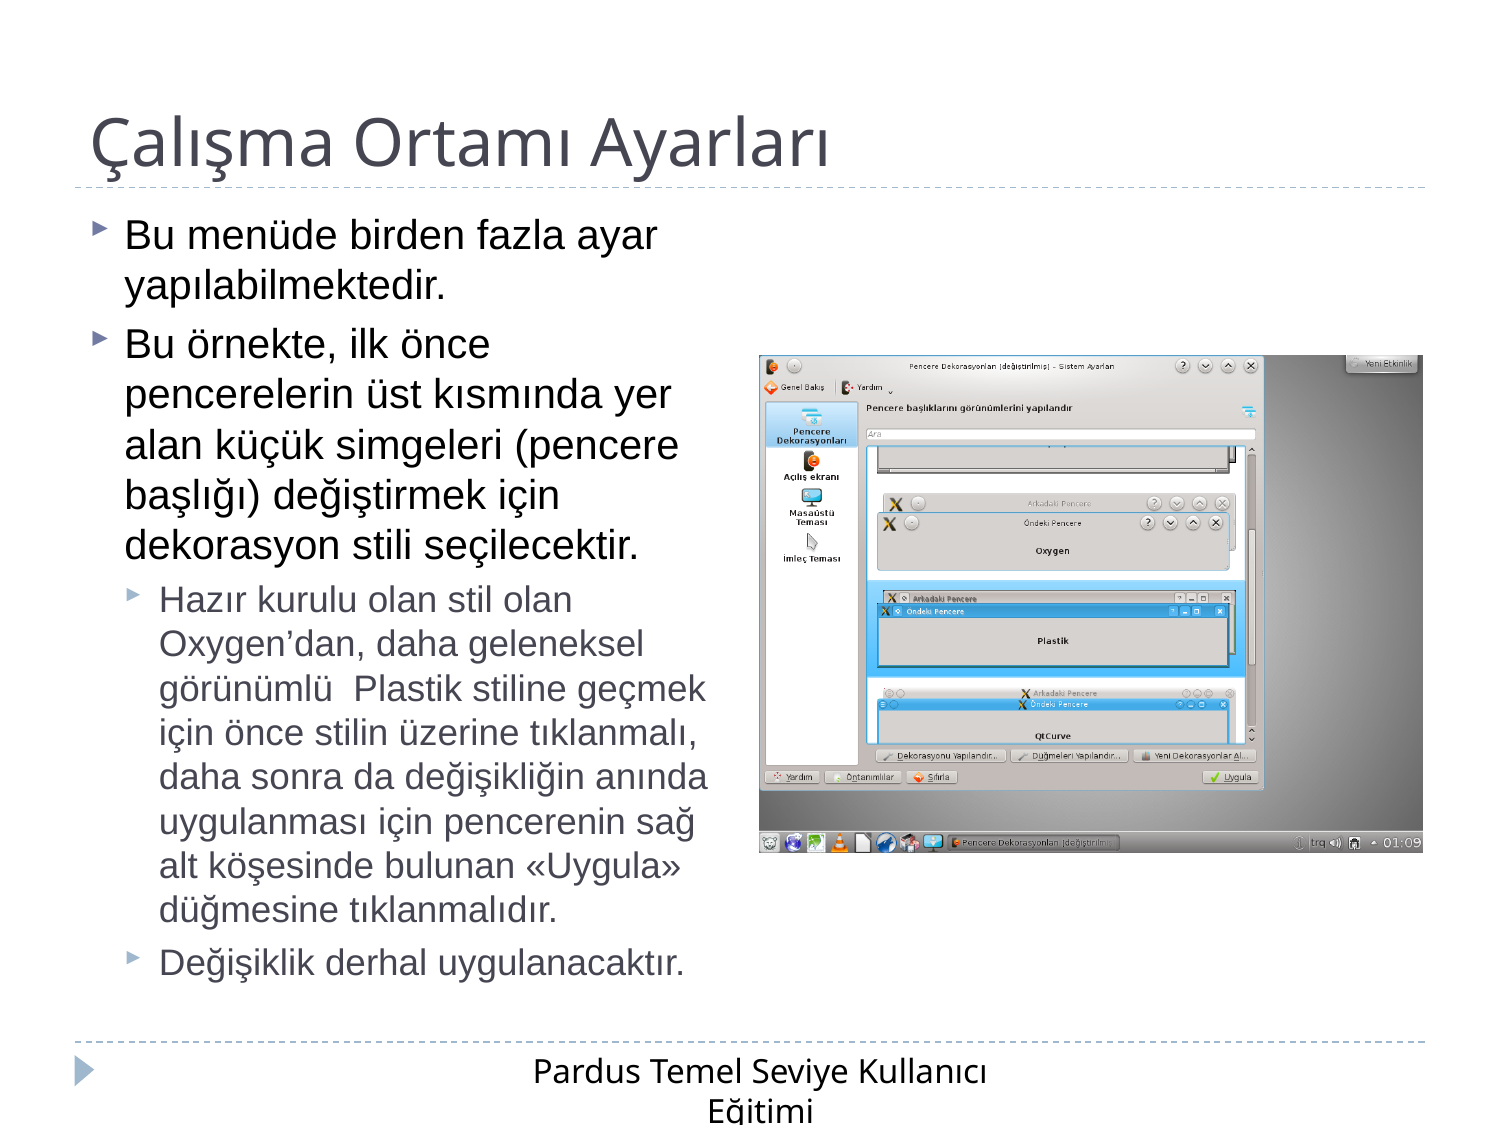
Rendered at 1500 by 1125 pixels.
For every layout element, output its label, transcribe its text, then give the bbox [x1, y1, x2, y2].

picture [759, 355, 1423, 853]
title Çalışma Ortamı Ayarları [75, 37, 1425, 188]
list Bu menüde birden fazla ayar yapılabilmektedir. Bu örnekte, ilk önce pencerelerin üst kısmında yer alan küçük simgeleri (pencere başlığı) değiştirmek için dekorasyon stili seçilecektir. Hazır kurulu olan stil olan Oxygen’dan, daha geleneksel görünümlü Plastik stiline geçmek için önce stilin üzerine tıklanmalı, daha sonra da değişikliğin anında uygulanması için pencerenin sağ alt köşesinde bulunan «Uygula» düğmesine tıklanmalıdır. Değişiklik derhal uygulanacaktır. [75, 200, 738, 1010]
